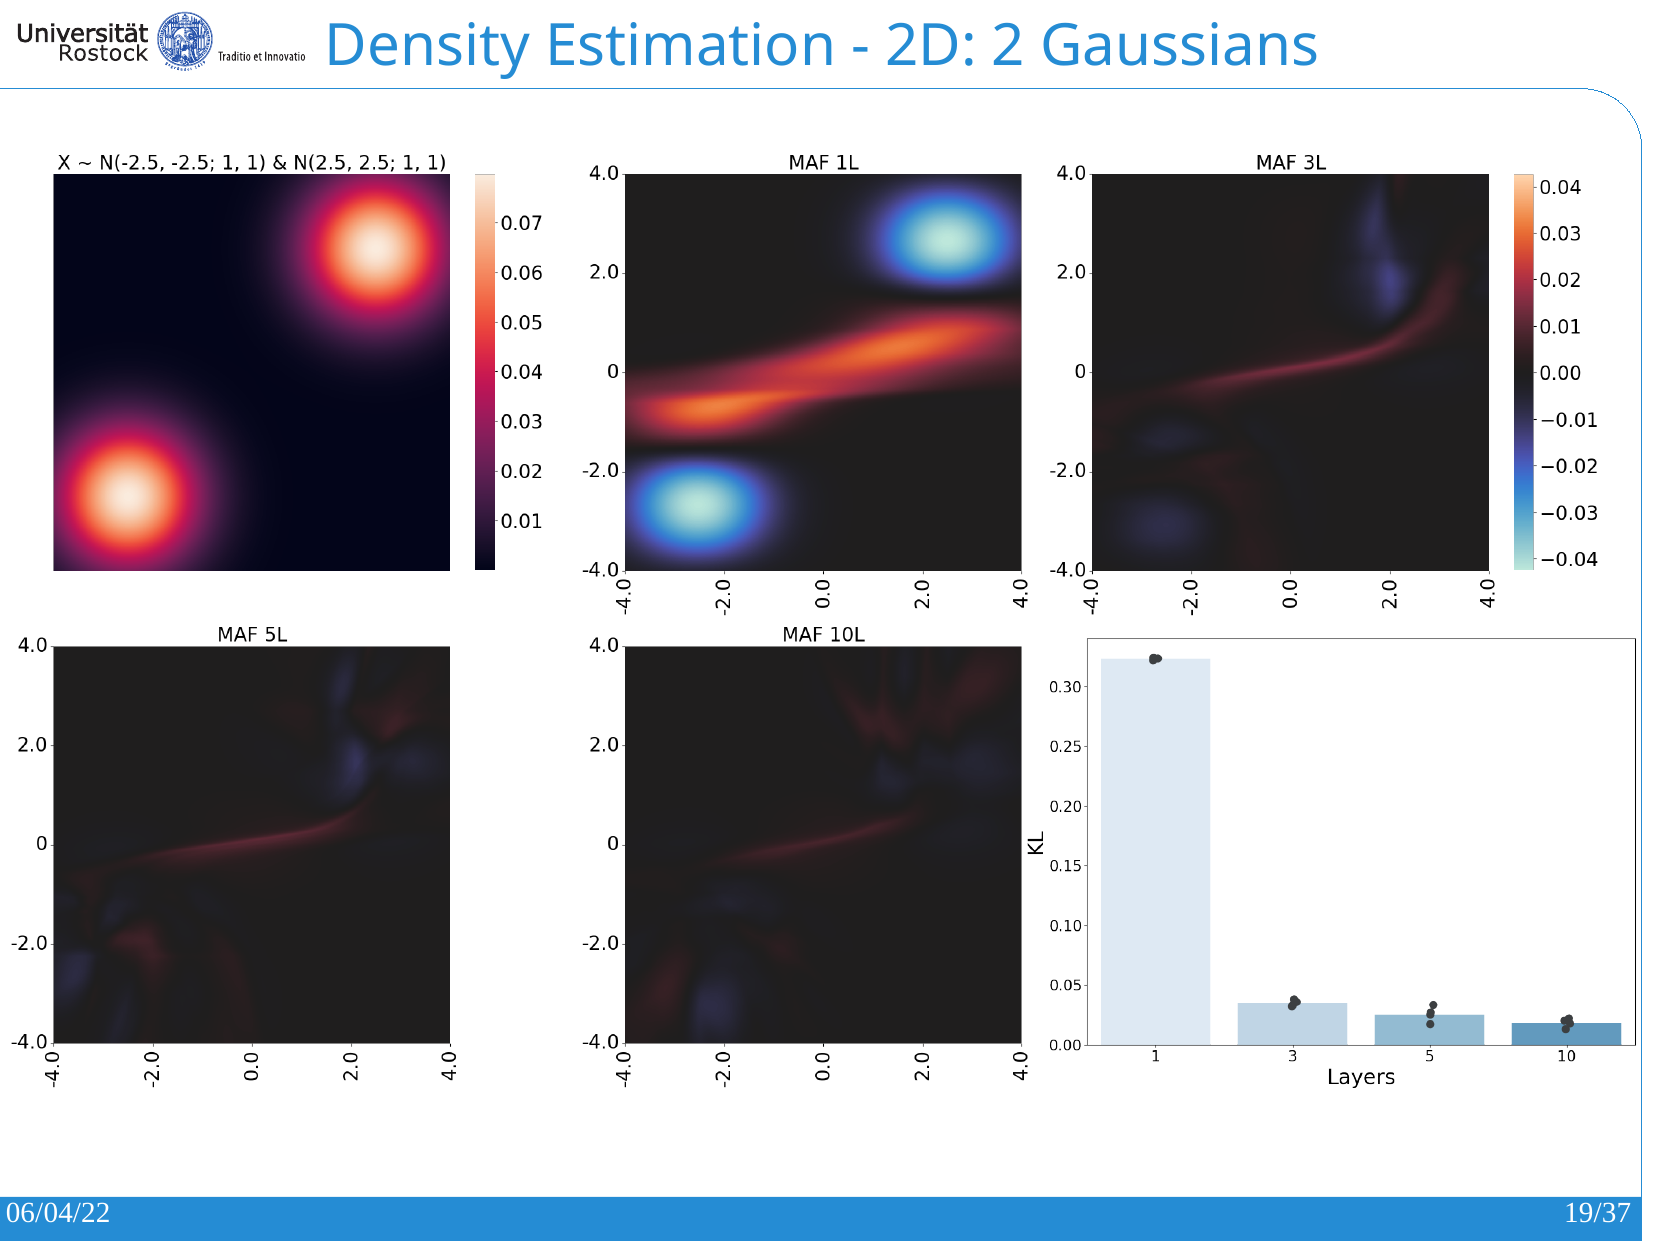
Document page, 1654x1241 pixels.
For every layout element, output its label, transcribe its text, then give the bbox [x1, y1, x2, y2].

picture [0, 69, 1654, 1226]
title Density Estimation - 2D: 2 Gaussians [324, 8, 1571, 69]
